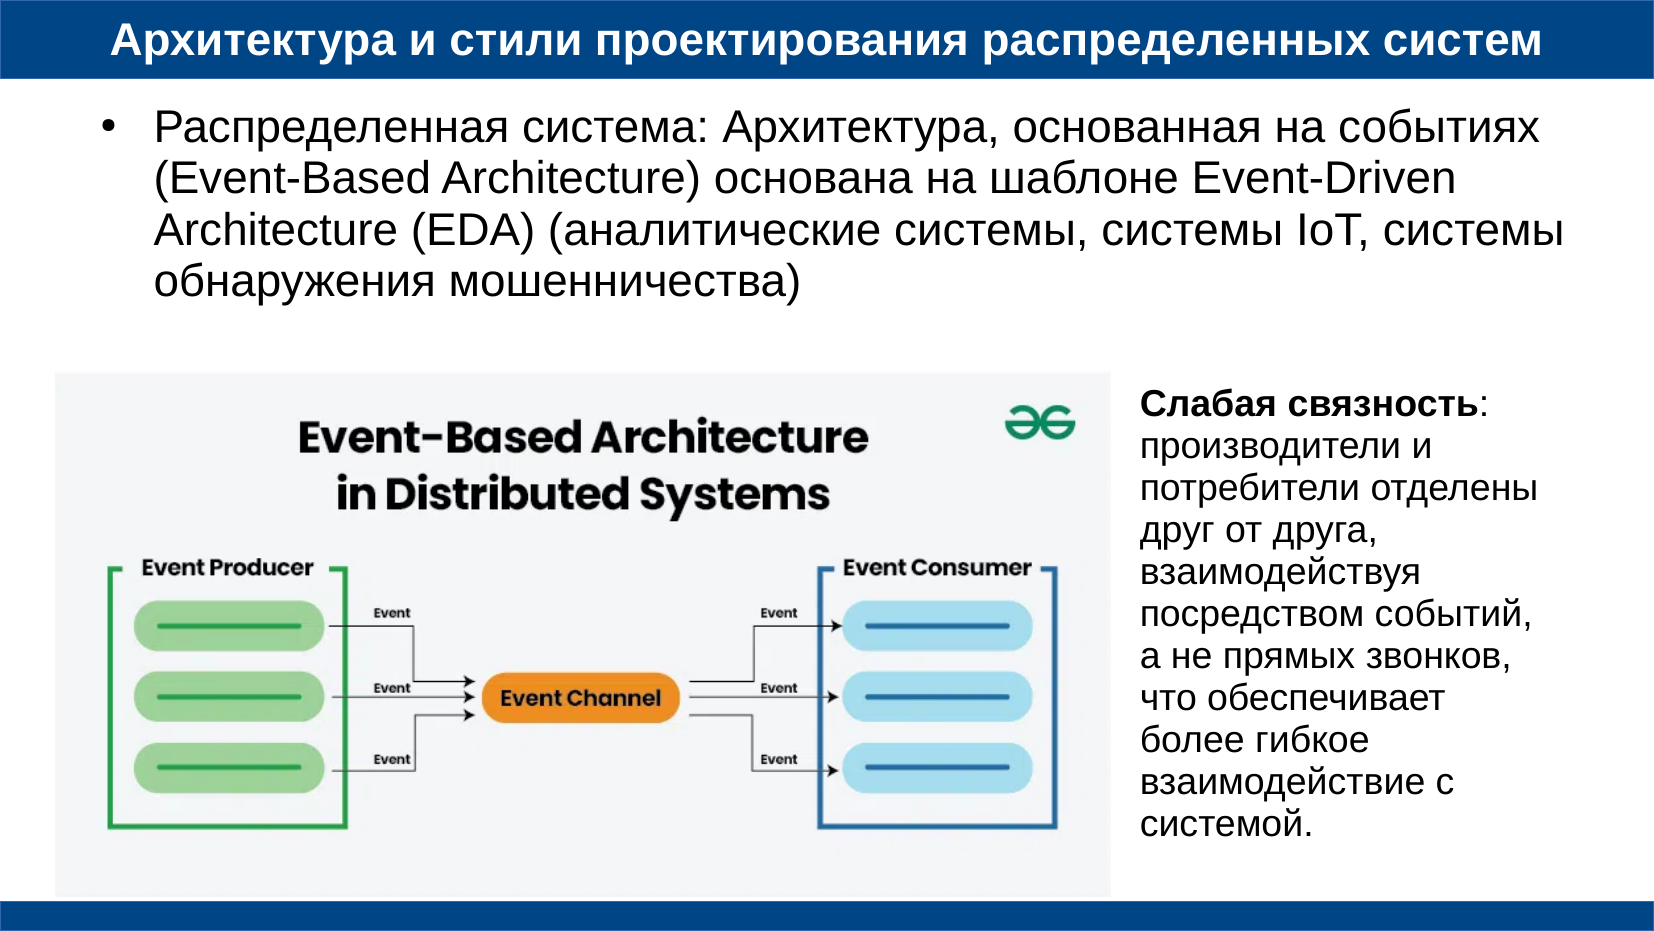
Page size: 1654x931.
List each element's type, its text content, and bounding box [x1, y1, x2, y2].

text_box Слабая связность: производители и потребители отделены друг от друга, взаимодействуя посредством событий, а не прямых звонков, что обеспечивает более гибкое взаимодействие с системой. [1125, 375, 1576, 912]
picture [55, 371, 1111, 901]
list Распределенная система: Архитектура, основанная на событиях (Event-Based Architecture) основана на шаблоне Event-Driven Architecture (EDA) (аналитические системы, системы IoT, системы обнаружения мошенничества) [82, 101, 1571, 359]
title Архитектура и стили проектирования распределенных систем [0, 0, 1654, 79]
